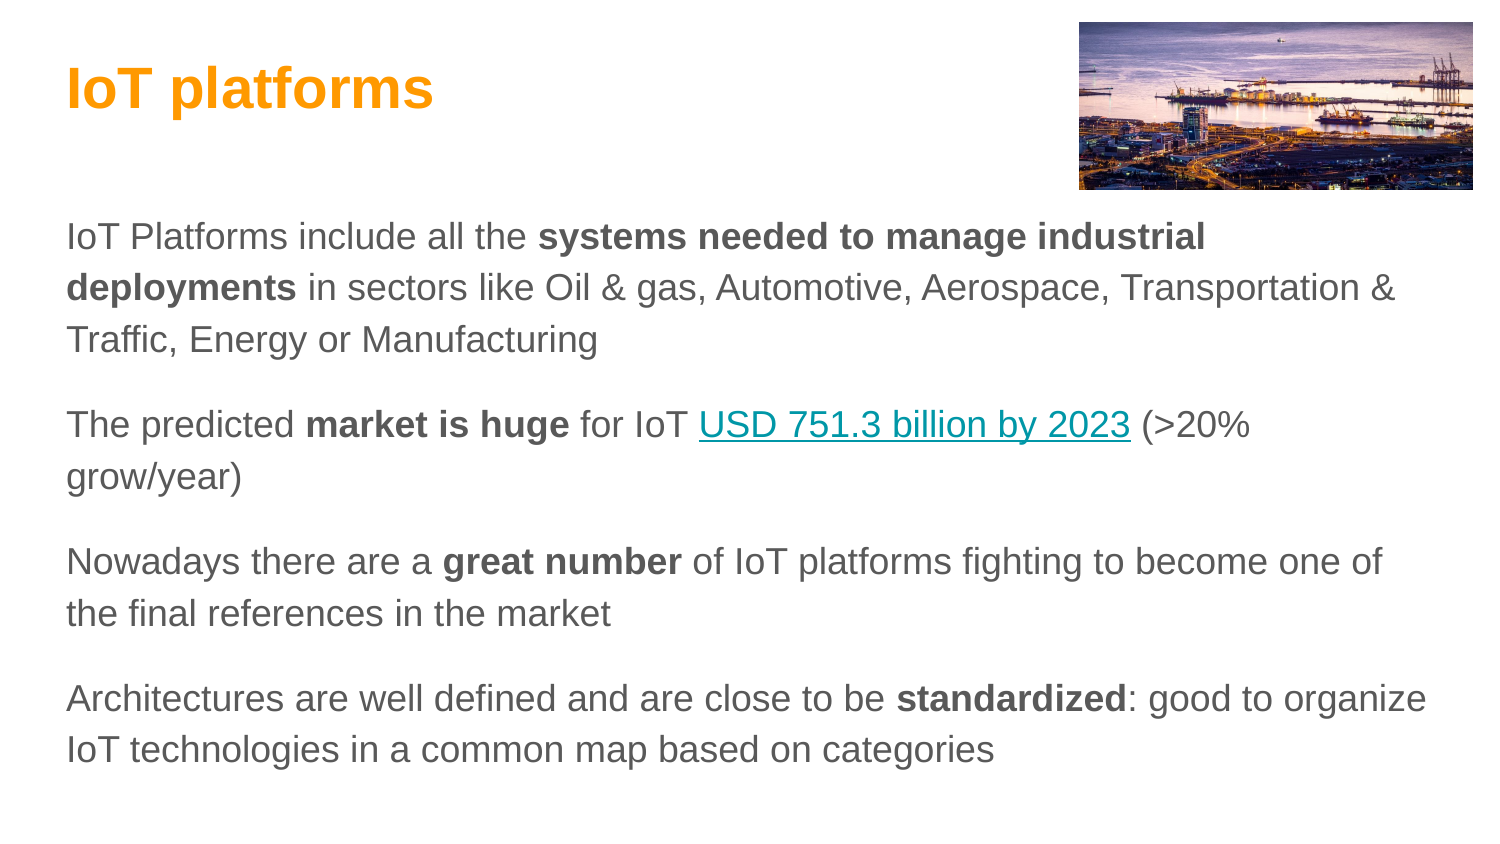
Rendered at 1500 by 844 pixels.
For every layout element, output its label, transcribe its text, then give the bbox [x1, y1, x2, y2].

list IoT Platforms include all the systems needed to manage industrial deployments in sectors like Oil & gas, Automotive, Aerospace, Transportation & Traffic, Energy or Manufacturing The predicted market is huge for IoT USD 751.3 billion by 2023 (>20% grow/year) Nowadays there are a great number of IoT platforms fighting to become one of the final references in the market Architectures are well defined and are close to be standardized: good to organize IoT technologies in a common map based on categories [51, 189, 1449, 751]
picture [1079, 22, 1473, 190]
title IoT platforms [51, 35, 1079, 130]
